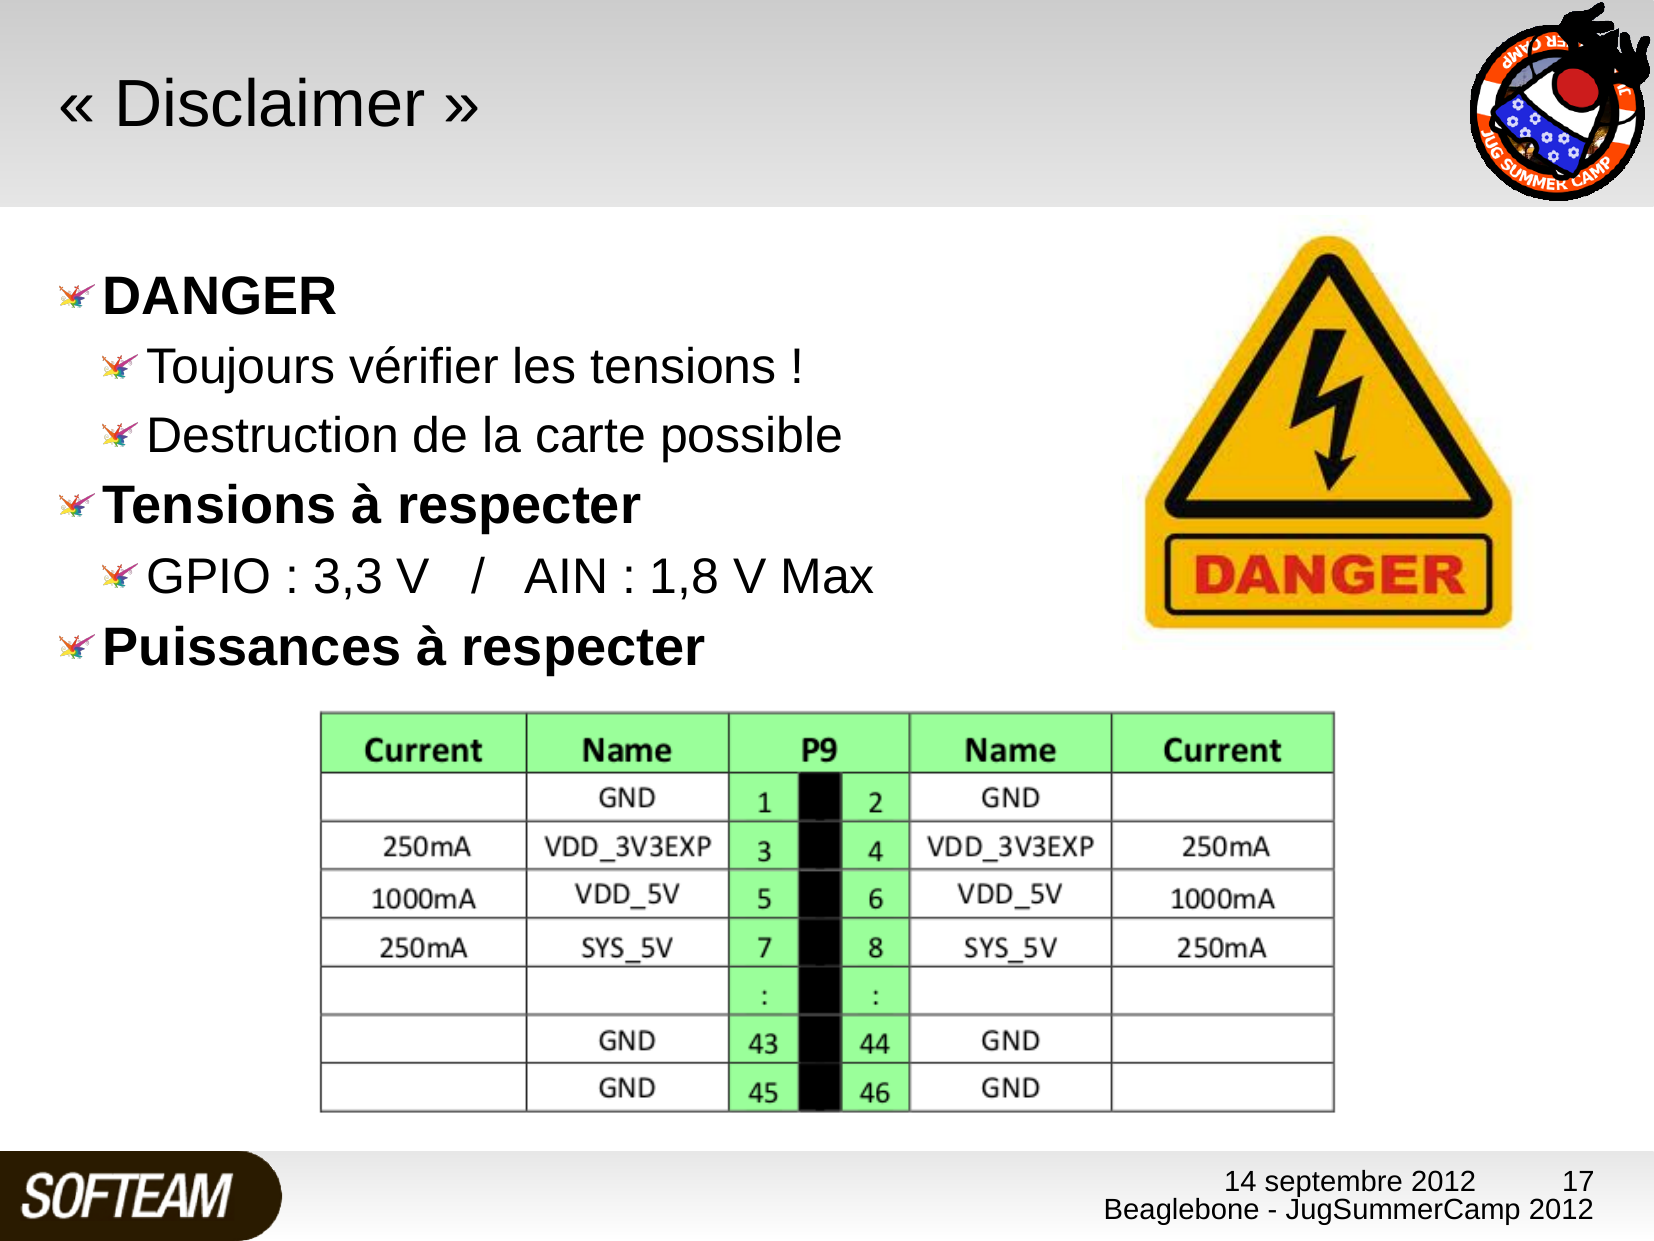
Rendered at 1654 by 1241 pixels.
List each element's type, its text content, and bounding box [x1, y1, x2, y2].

picture [312, 708, 1342, 1118]
list DANGER Toujours vérifier les tensions ! Destruction de la carte possible Tensions à respecter GPIO : 3,3 V / AIN : 1,8 V Max Puissances à respecter [59, 265, 1595, 1123]
title « Disclaimer » [59, 29, 1359, 178]
picture [1465, 0, 1654, 207]
picture [1122, 215, 1536, 650]
picture [0, 1151, 286, 1241]
